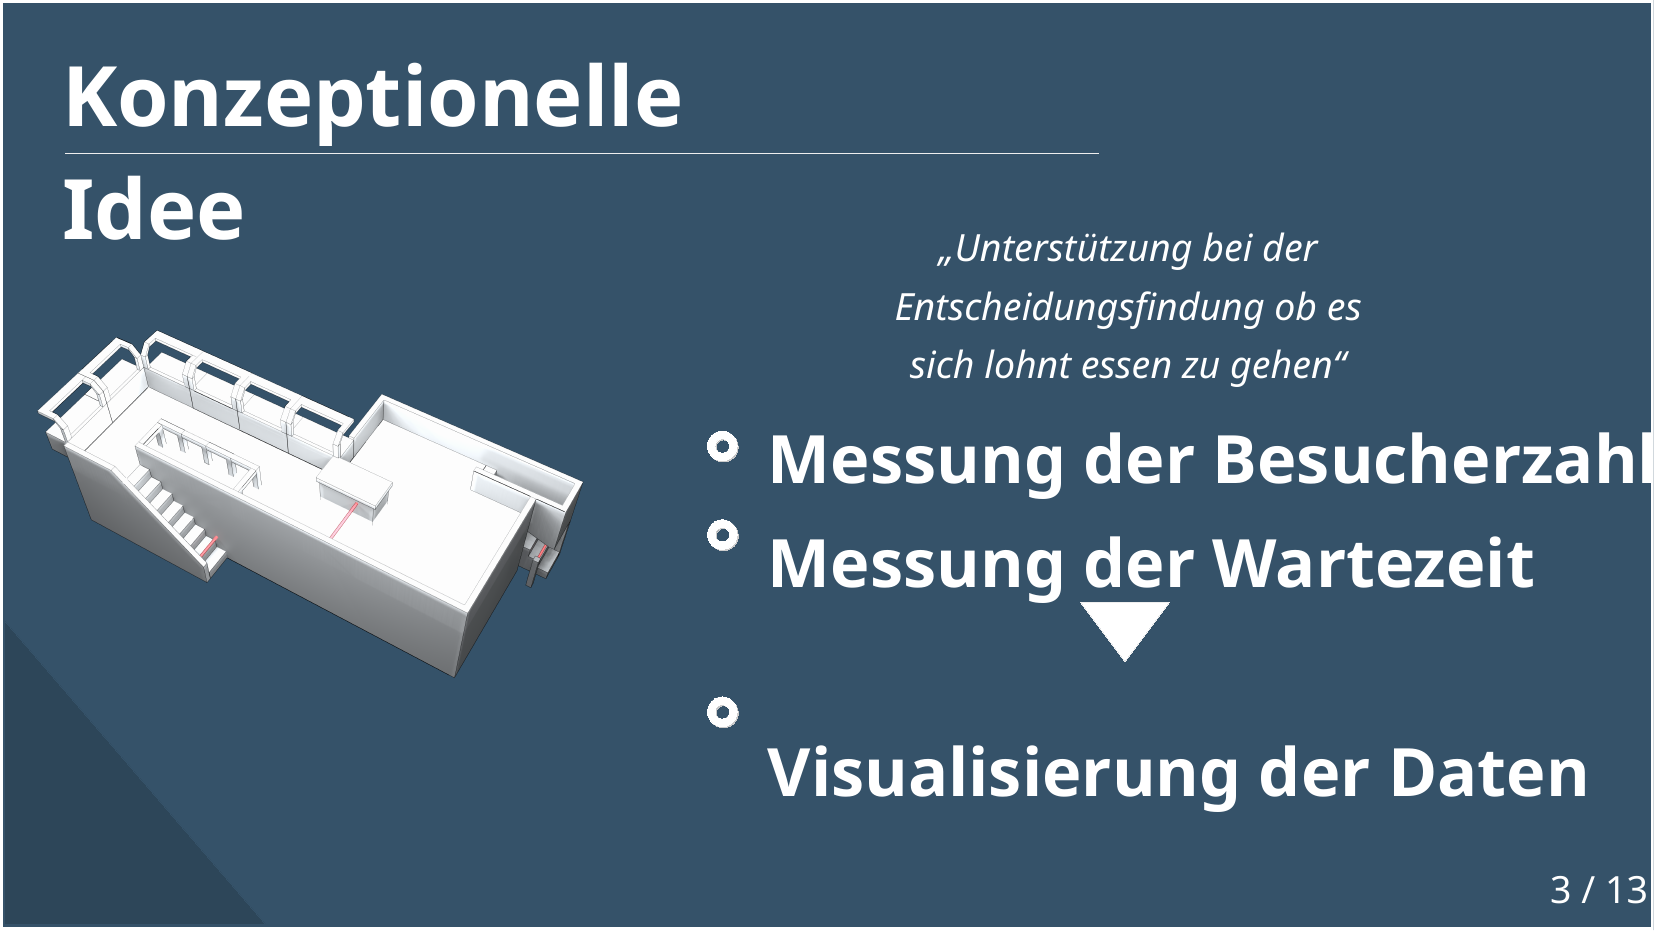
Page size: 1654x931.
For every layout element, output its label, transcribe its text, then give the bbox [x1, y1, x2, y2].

text_box [707, 696, 739, 728]
text_box Konzeptionelle Idee [47, 29, 845, 148]
text_box <number> / 13 [1535, 856, 1654, 914]
text_box [707, 431, 739, 462]
text_box [1080, 602, 1170, 662]
text_box [707, 519, 739, 551]
text_box „Unterstützung bei der Entscheidungsfindung ob es sich lohnt essen zu gehen“ [879, 206, 1441, 391]
text_box [0, 0, 1654, 931]
picture [5, 301, 689, 685]
text_box Messung der Besucherzahl Messung der Wartezeit Visualisierung der Daten [679, 391, 1654, 931]
